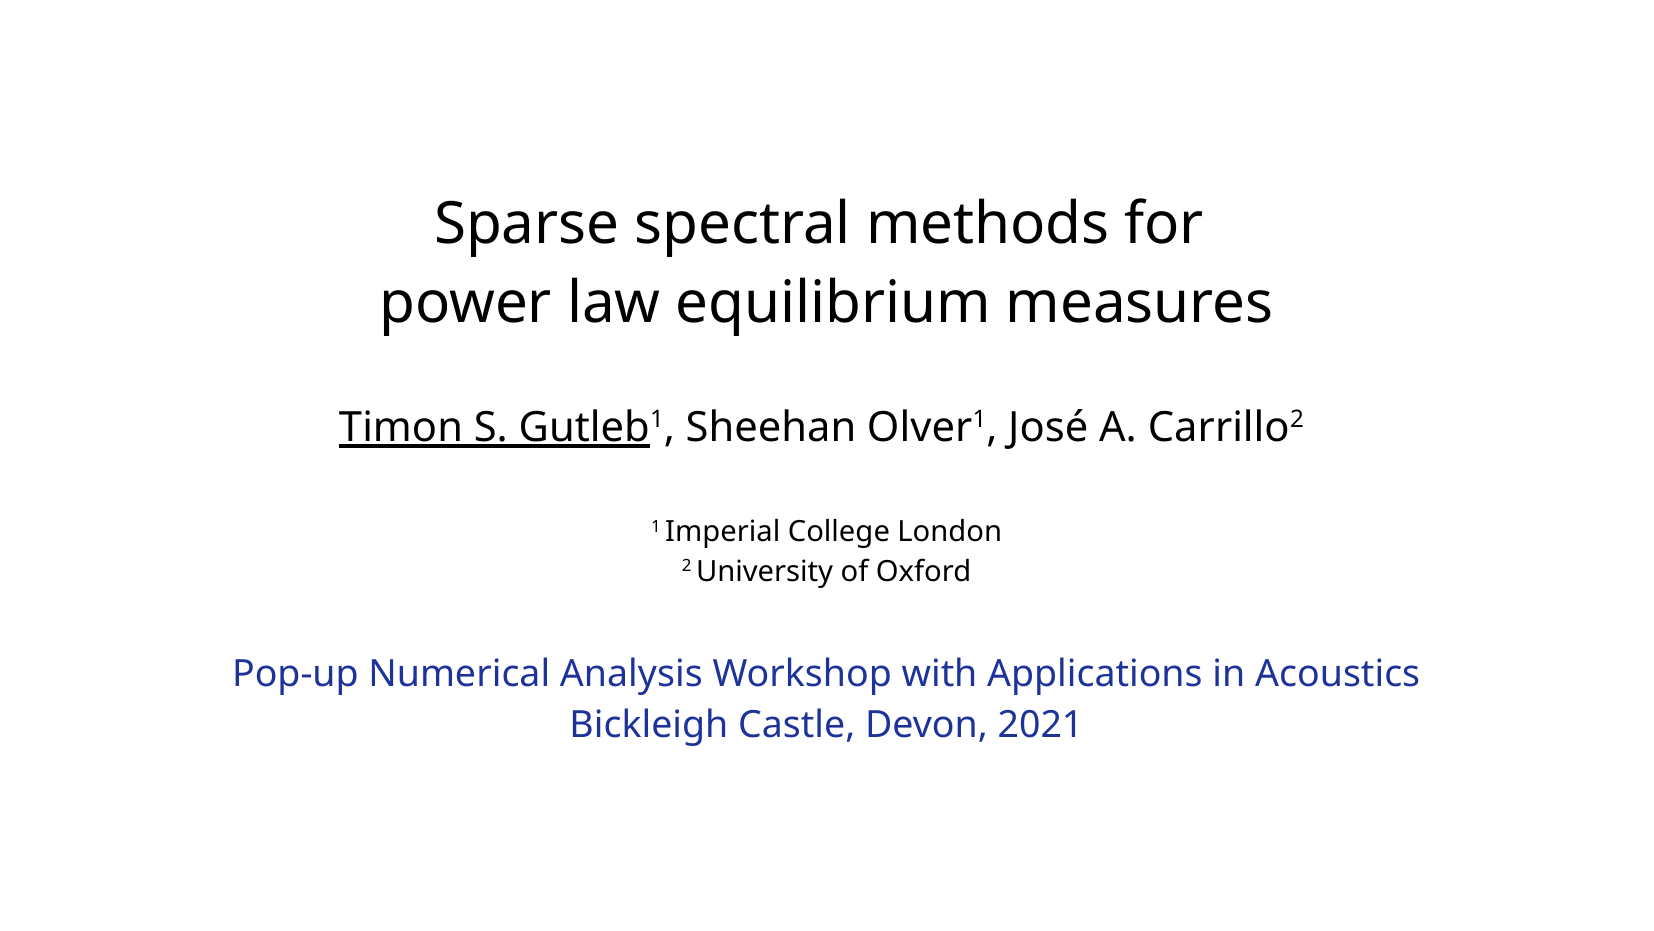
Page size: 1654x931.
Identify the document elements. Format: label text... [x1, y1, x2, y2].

subtitle Sparse spectral methods for power law equilibrium measures Timon S. Gutleb1, Sheehan Olver1, José A. Carrillo2 1 Imperial College London 2 University of Oxford Pop-up Numerical Analysis Workshop with Applications in Acoustics Bickleigh Castle, Devon, 2021 [82, 105, 1571, 825]
